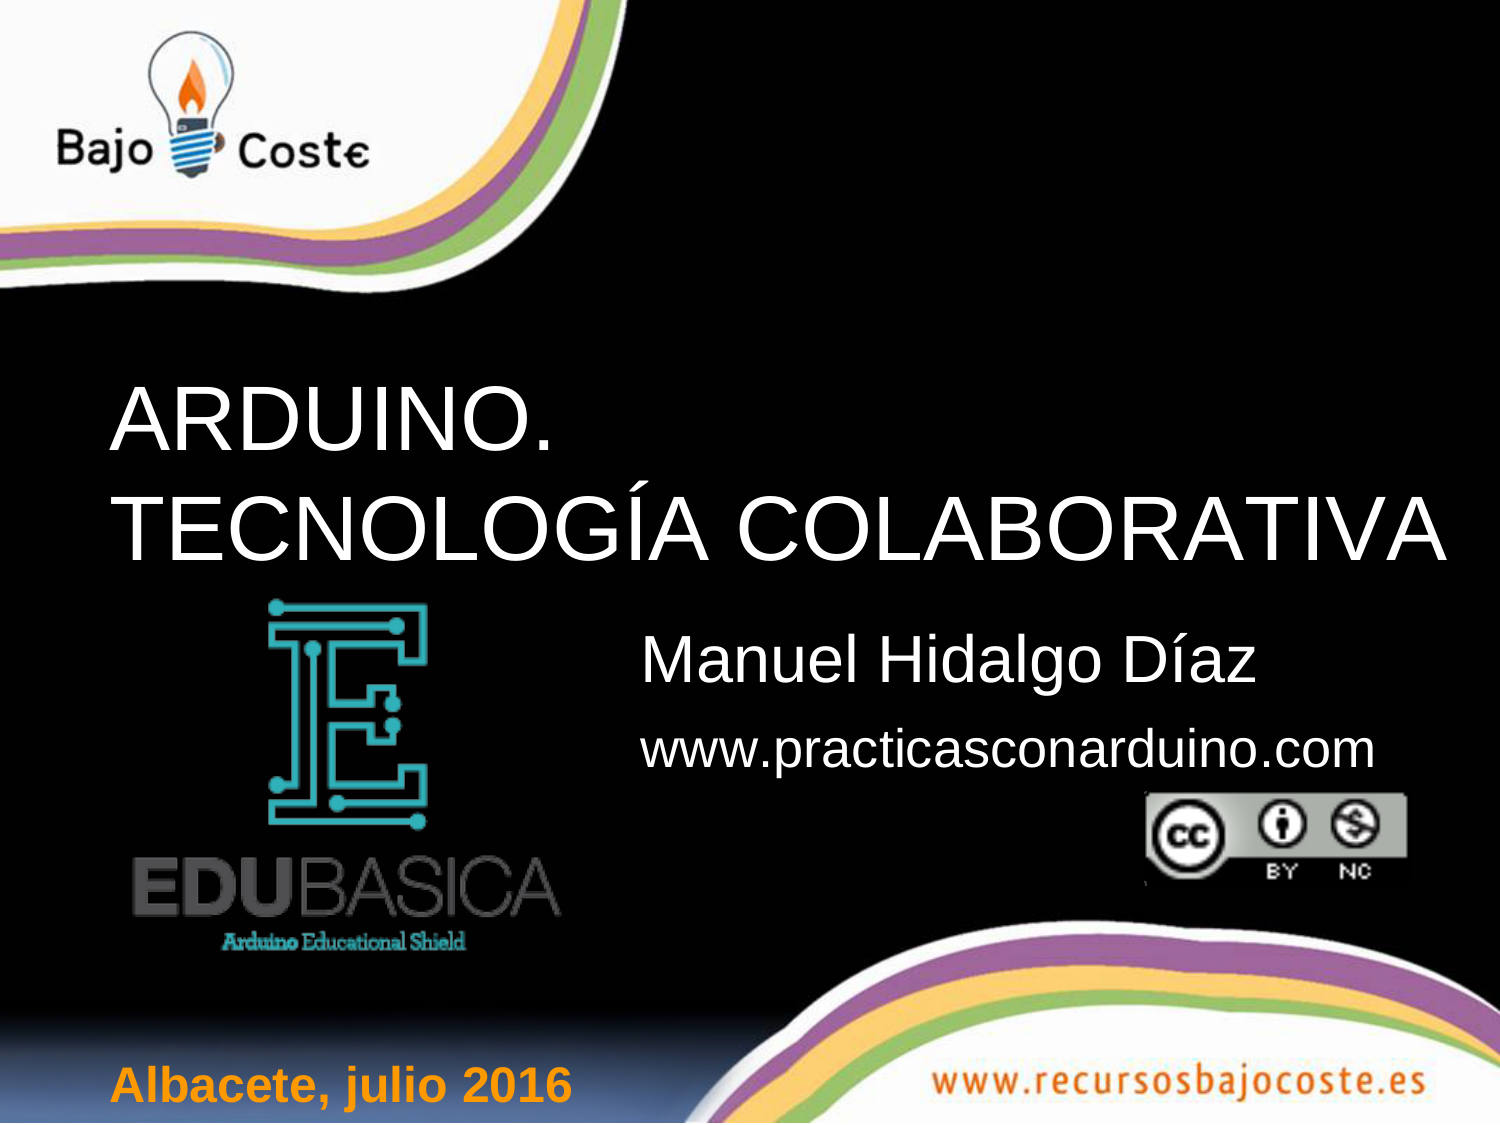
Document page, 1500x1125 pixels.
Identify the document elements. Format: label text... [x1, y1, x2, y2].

picture [0, 0, 1500, 1123]
text_box Manuel Hidalgo Díaz www.practicasconarduino.com [626, 608, 1430, 761]
text_box [125, 596, 569, 954]
text_box Albacete, julio 2016 [29, 1045, 668, 1121]
text_box ARDUINO. TECNOLOGÍA COLABORATIVA [94, 351, 1465, 563]
